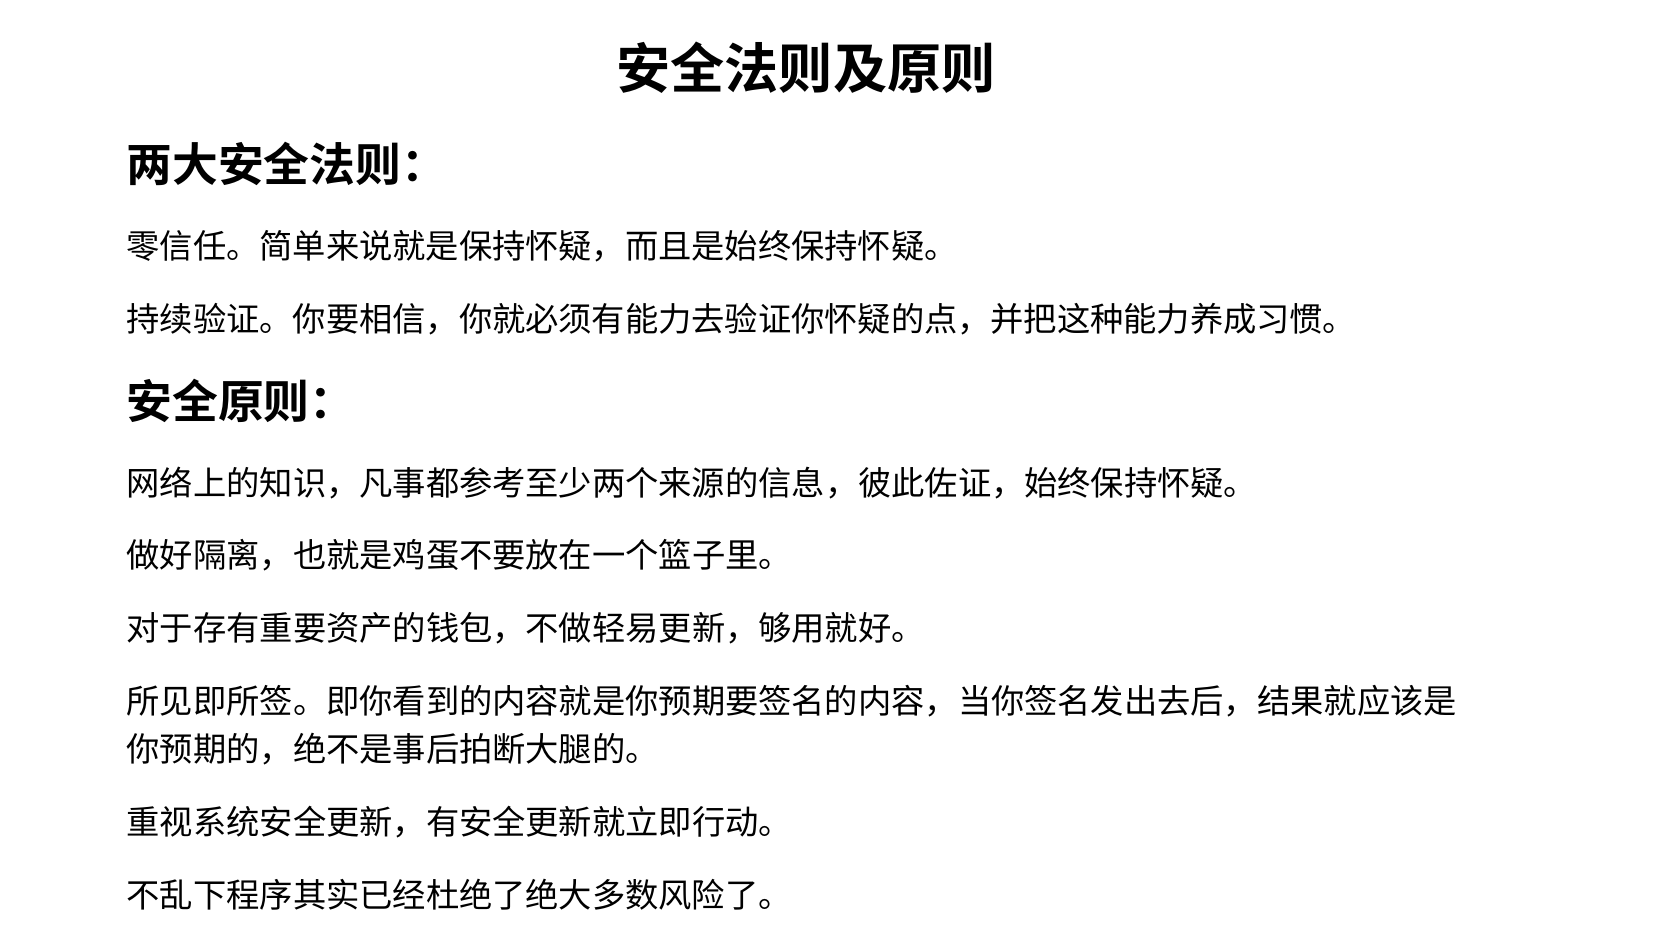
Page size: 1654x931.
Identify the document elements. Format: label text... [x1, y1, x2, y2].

text_box 安全法则及原则 两大安全法则： 零信任。简单来说就是保持怀疑，而且是始终保持怀疑。 持续验证。你要相信，你就必须有能力去验证你怀疑的点，并把这种能力养成习惯。 安全原则： 网络上的知识，凡事都参考至少两个来源的信息，彼此佐证，始终保持怀疑。 做好隔离，也就是鸡蛋不要放在一个篮子里。 对于存有重要资产的钱包，不做轻易更新，够用就好。 所见即所签。即你看到的内容就是你预期要签名的内容，当你签名发出去后，结果就应该是你预期的，绝不是事后拍断大腿的。 重视系统安全更新，有安全更新就立即行动。 不乱下程序其实已经杜绝了绝大多数风险了。 [112, 18, 1501, 931]
